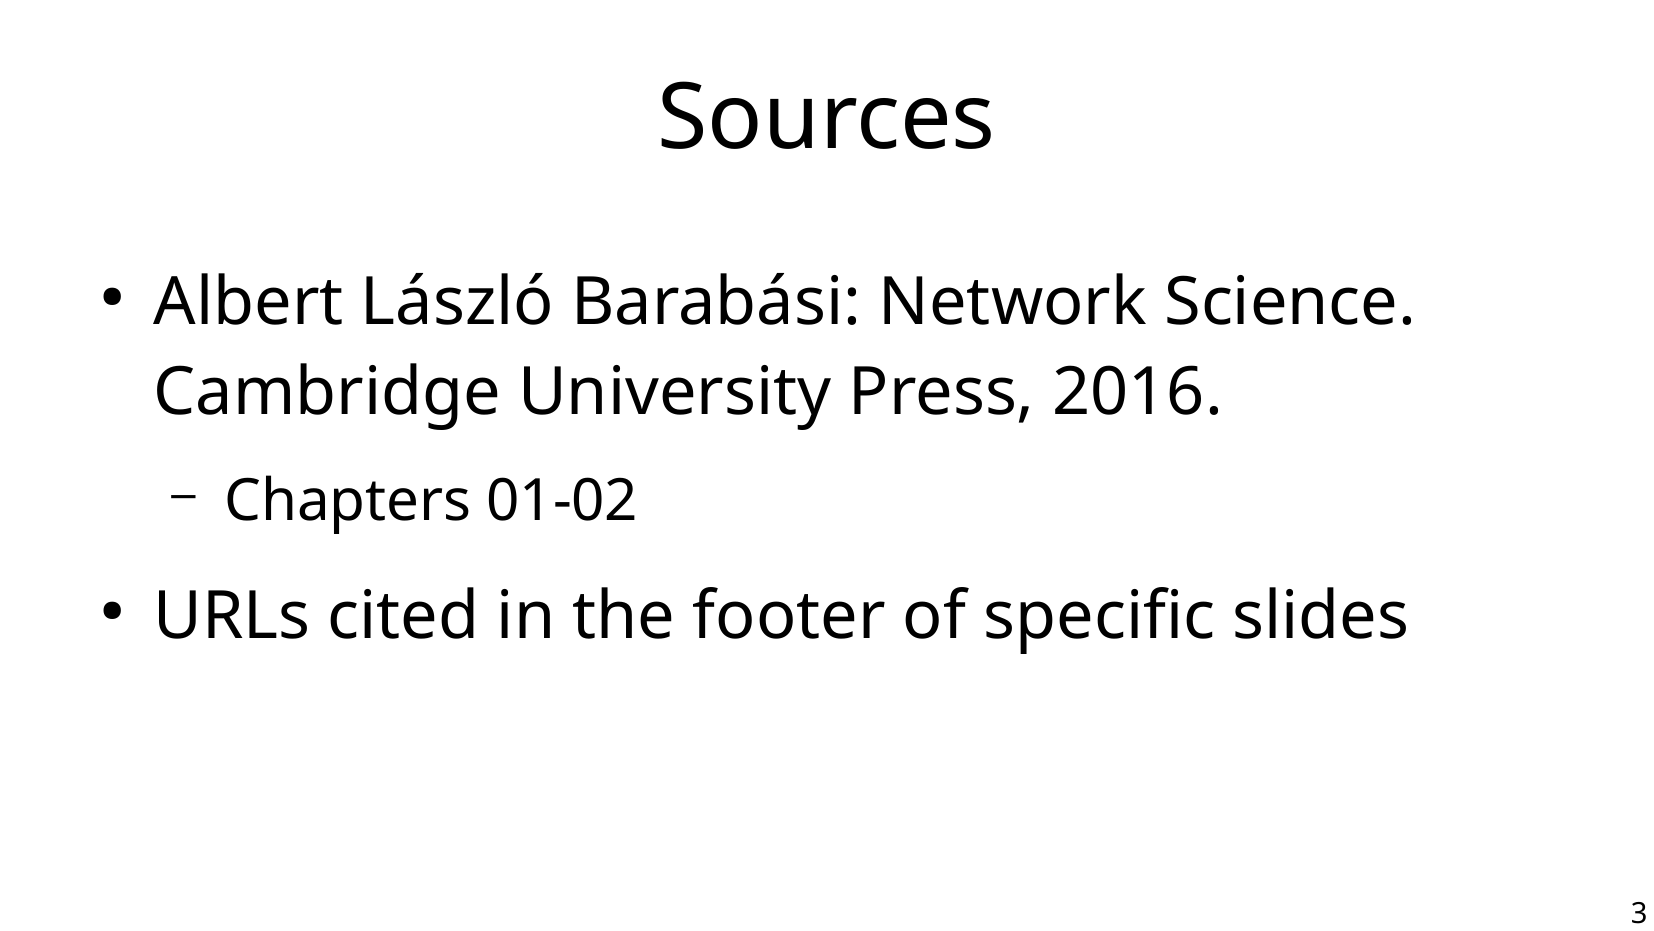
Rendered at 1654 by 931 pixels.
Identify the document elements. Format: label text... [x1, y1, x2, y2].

title Sources [82, 1, 1571, 226]
list Albert László Barabási: Network Science. Cambridge University Press, 2016. Chapters 01-02 URLs cited in the footer of specific slides [82, 253, 1571, 793]
